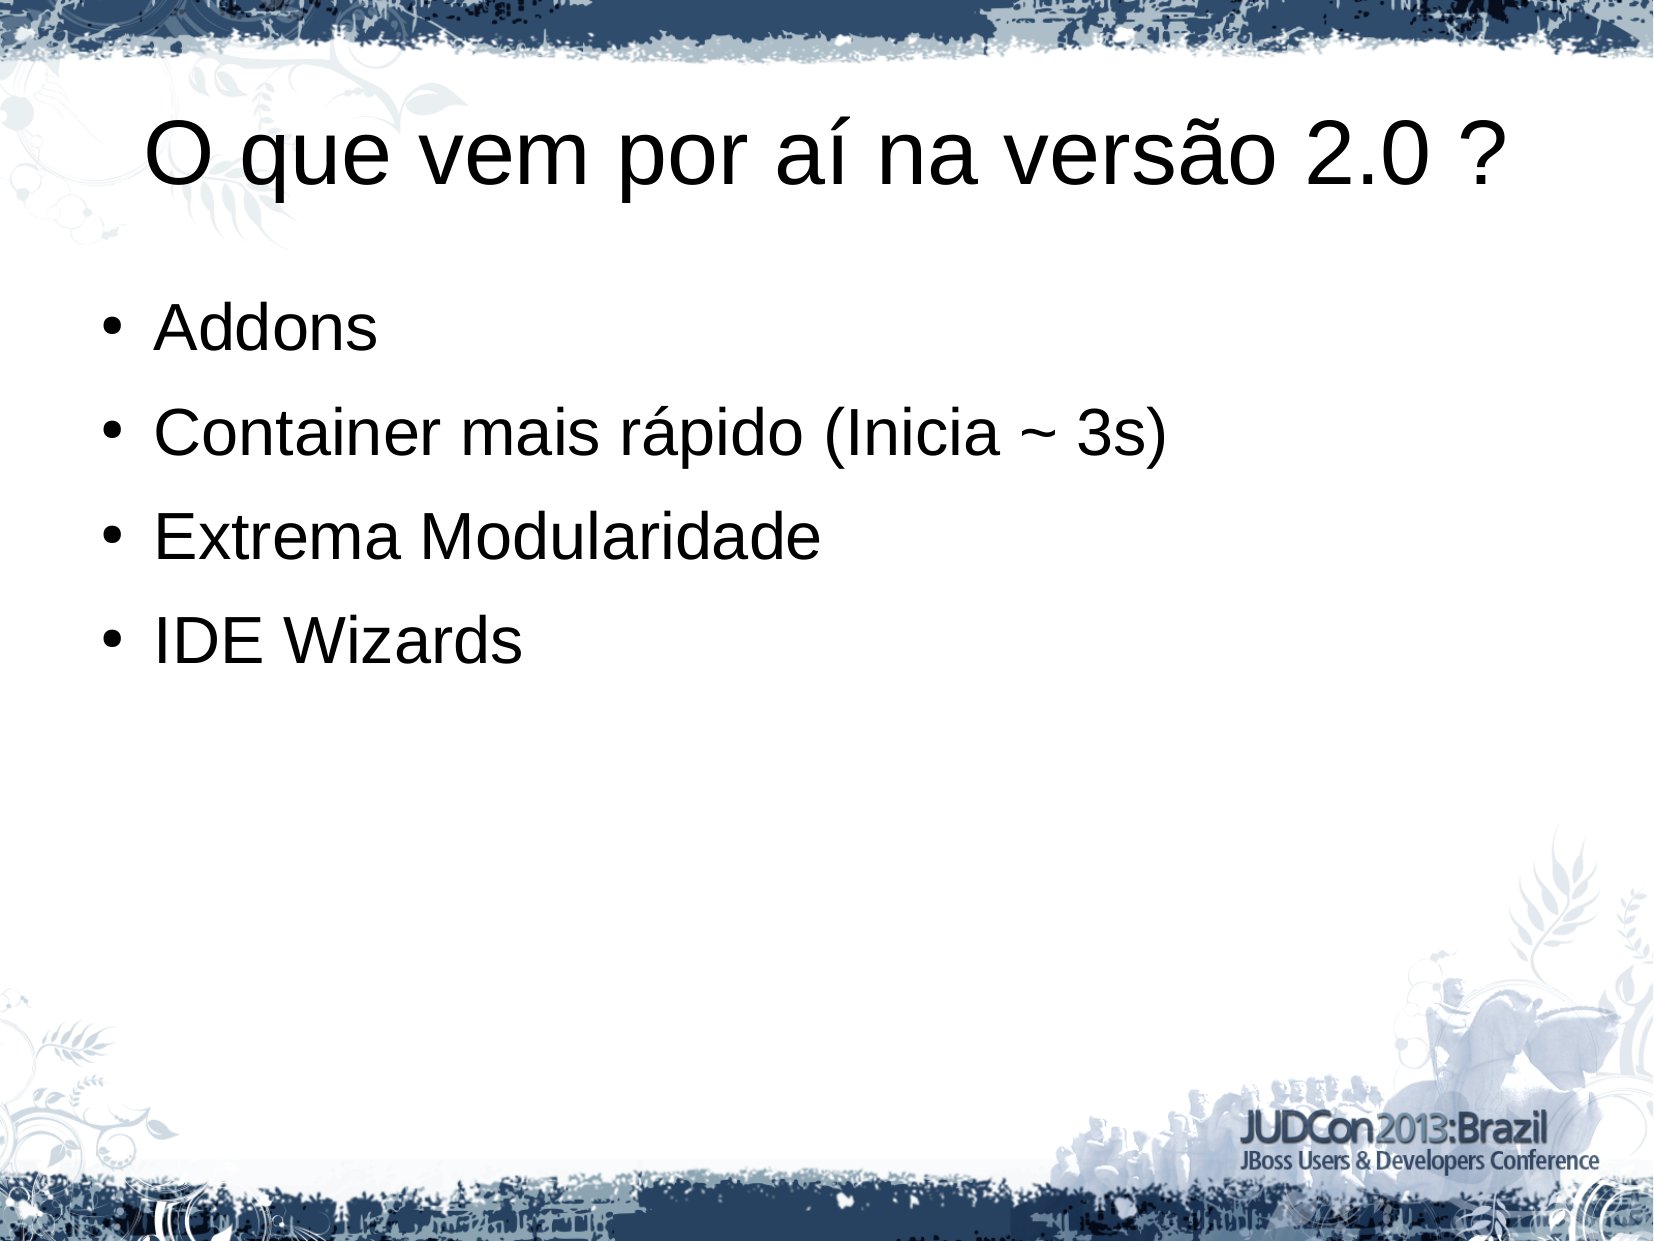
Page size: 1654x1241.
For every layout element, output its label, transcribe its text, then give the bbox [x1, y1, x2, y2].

list Addons Container mais rápido (Inicia ~ 3s) Extrema Modularidade IDE Wizards [82, 290, 1538, 1109]
title O que vem por aí na versão 2.0 ? [82, 49, 1571, 257]
picture [0, 0, 1654, 1241]
